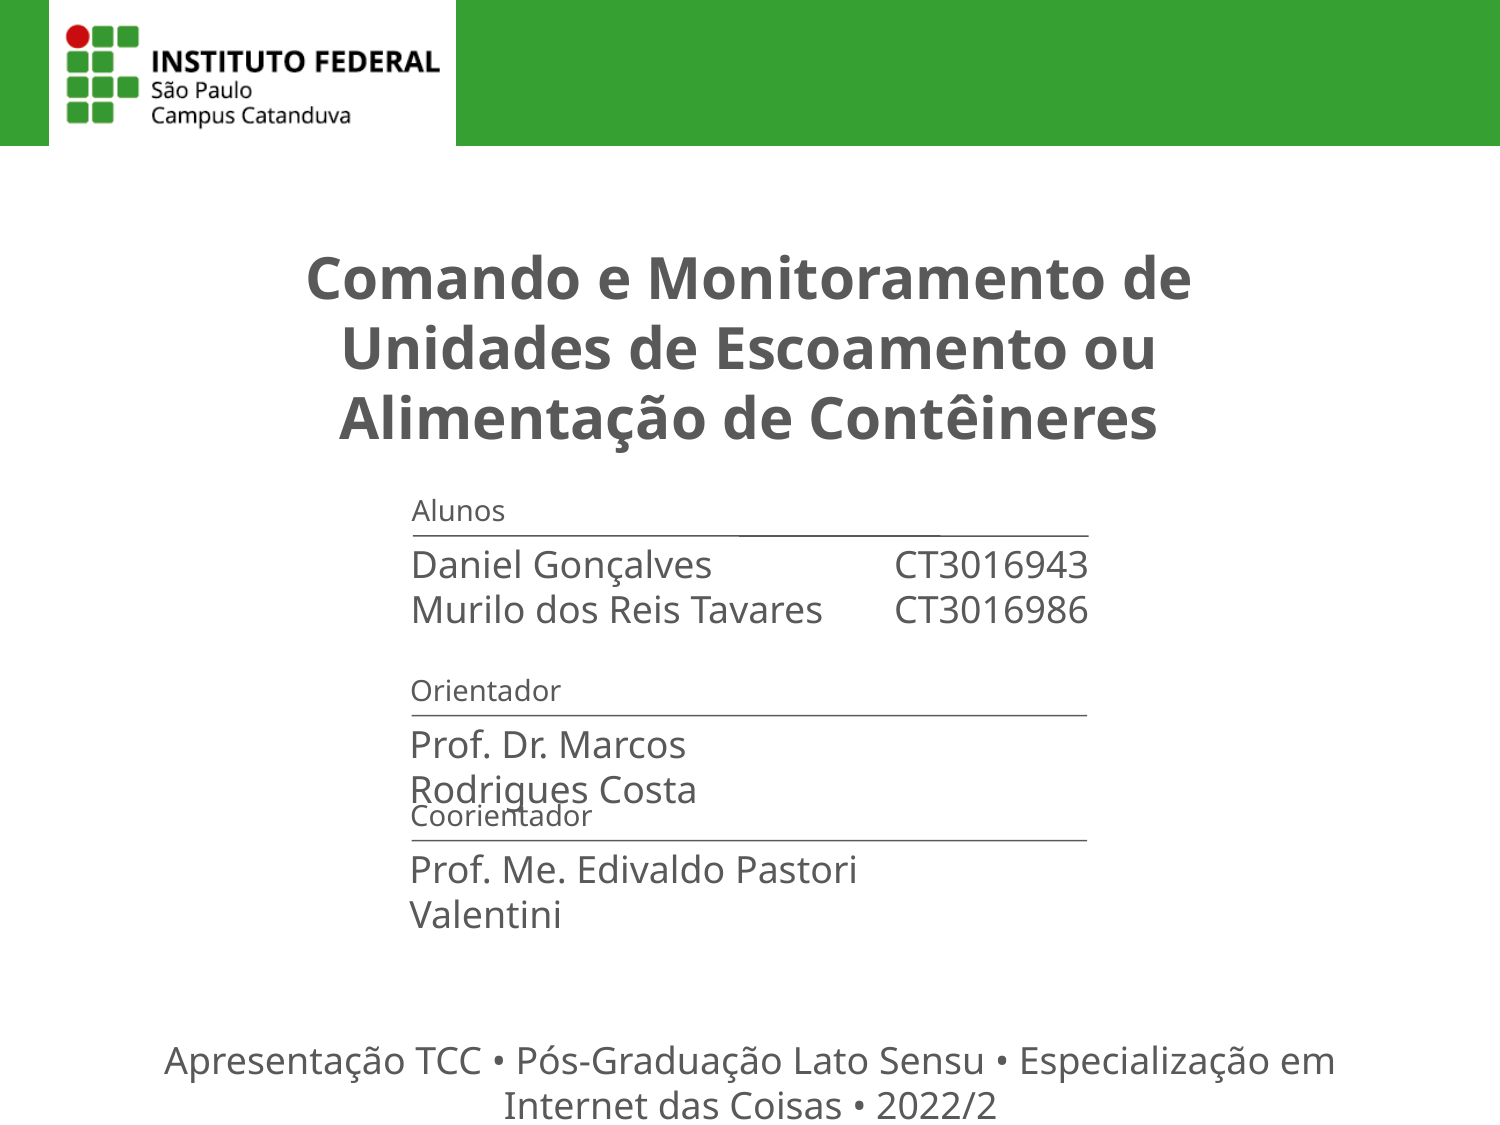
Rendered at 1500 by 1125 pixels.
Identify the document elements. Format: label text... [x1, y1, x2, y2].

text_box Prof. Dr. Marcos Rodrigues Costa [394, 705, 853, 826]
text_box Orientador [395, 657, 1104, 723]
text_box [456, 0, 1500, 146]
text_box Daniel Gonçalves Murilo dos Reis Tavares [395, 526, 805, 647]
text_box Prof. Me. Edivaldo Pastori Valentini [394, 830, 923, 951]
text_box Apresentação TCC • Pós-Graduação Lato Sensu • Especialização em Internet das Coisas • 2022/2 [107, 1021, 1395, 1125]
text_box [0, 0, 49, 146]
text_box CT3016943 CT3016986 [805, 543, 1105, 647]
text_box Coorientador [395, 782, 1104, 848]
text_box Comando e Monitoramento de Unidades de Escoamento ou Alimentação de Contêineres [186, 225, 1312, 466]
picture [49, 0, 456, 146]
text_box Alunos [396, 477, 1105, 543]
